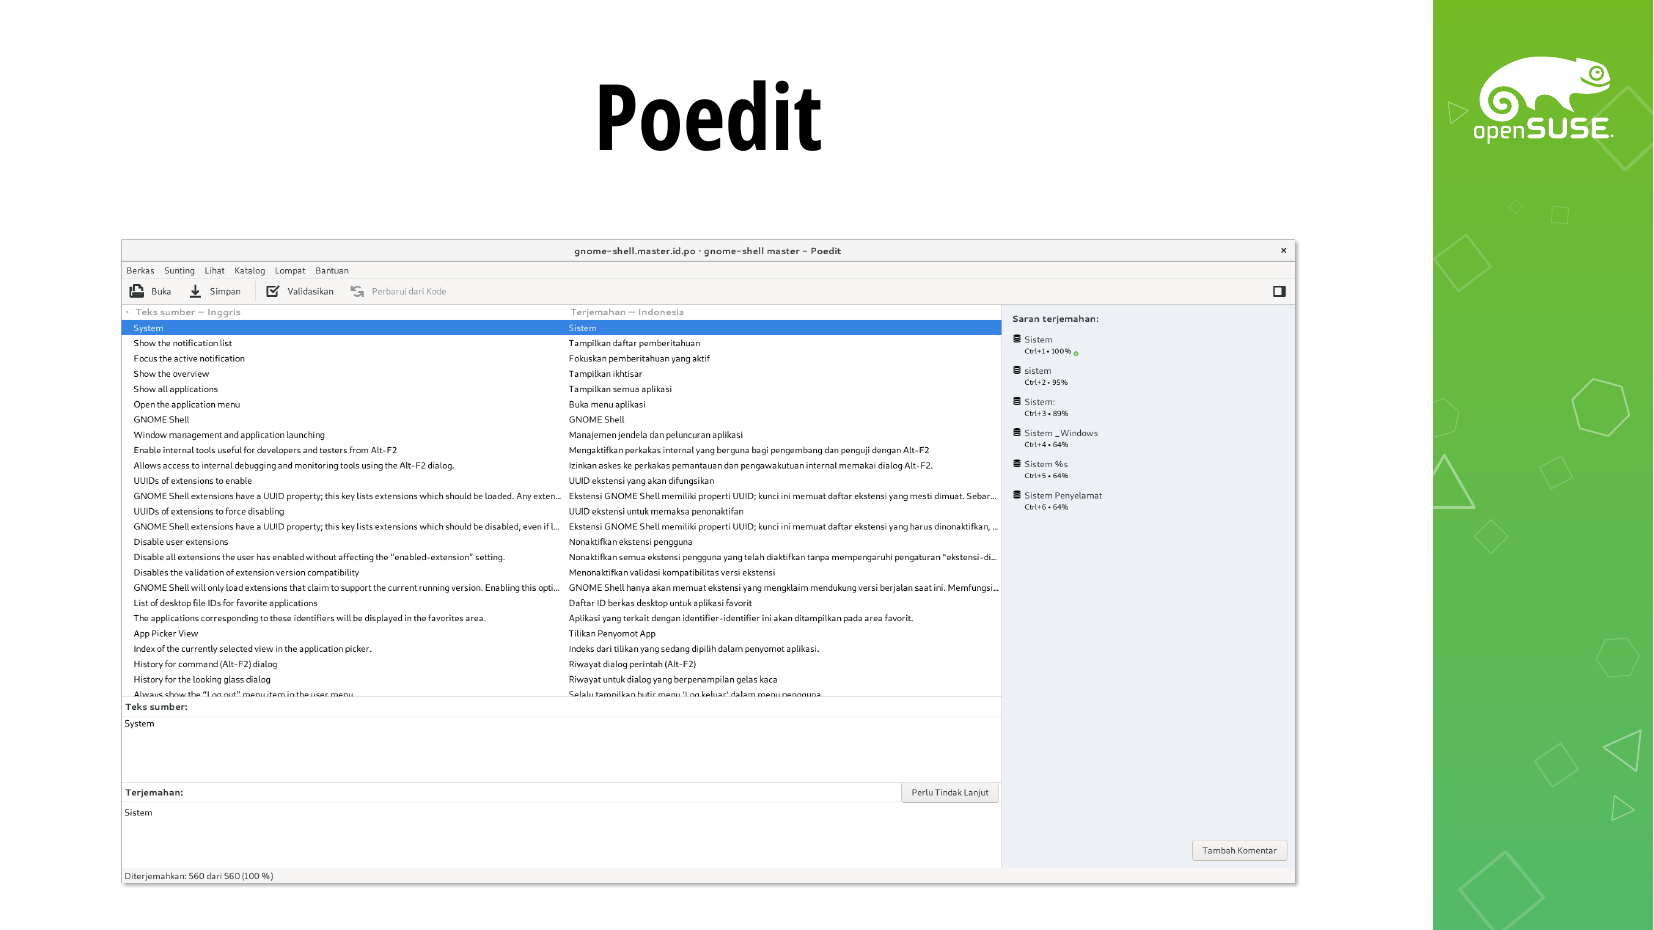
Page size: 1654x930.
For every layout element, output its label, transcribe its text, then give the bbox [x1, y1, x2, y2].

title Poedit [82, 37, 1336, 193]
picture [118, 236, 1300, 888]
